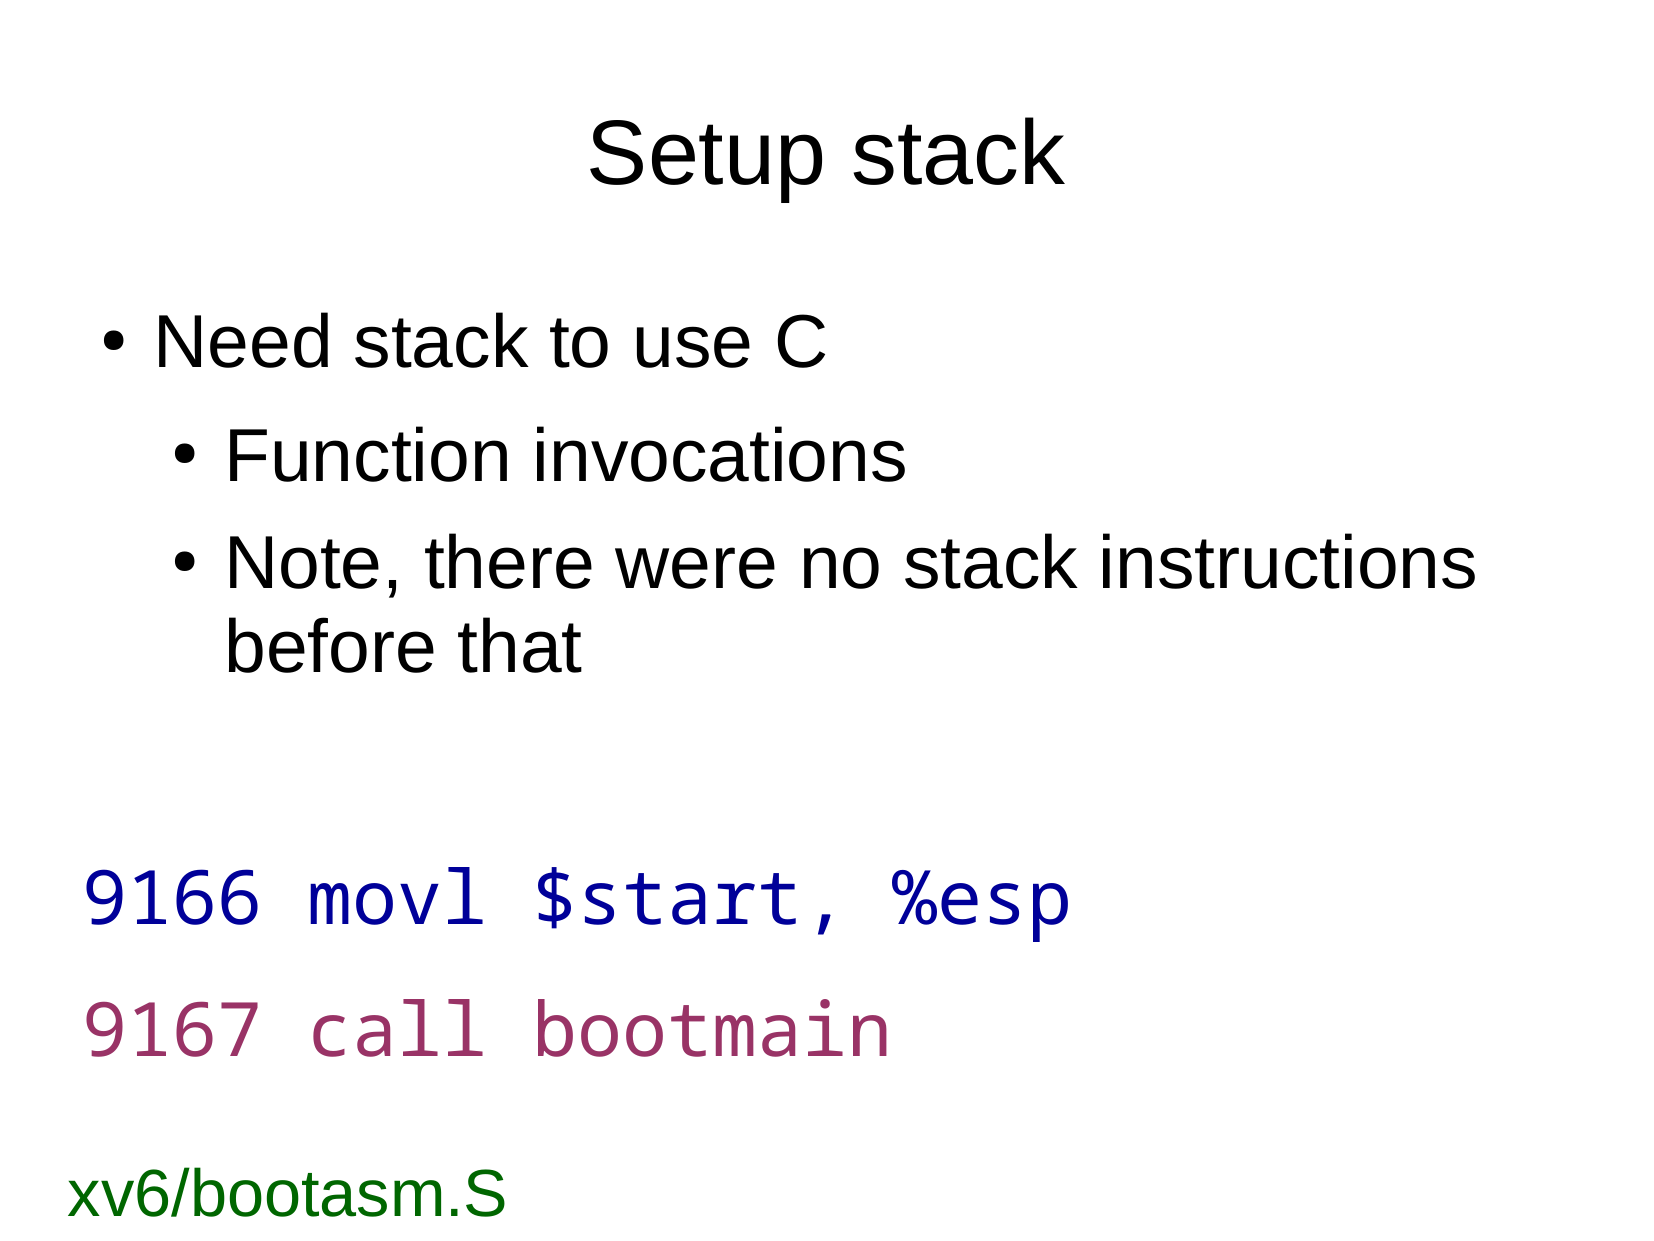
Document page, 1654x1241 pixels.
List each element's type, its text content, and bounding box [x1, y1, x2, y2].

list Need stack to use C Function invocations Note, there were no stack instructions before that 9166 movl $start, %esp 9167 call bootmain [82, 300, 1571, 1163]
title Setup stack [82, 49, 1571, 257]
text_box xv6/bootasm.S [53, 1148, 638, 1238]
